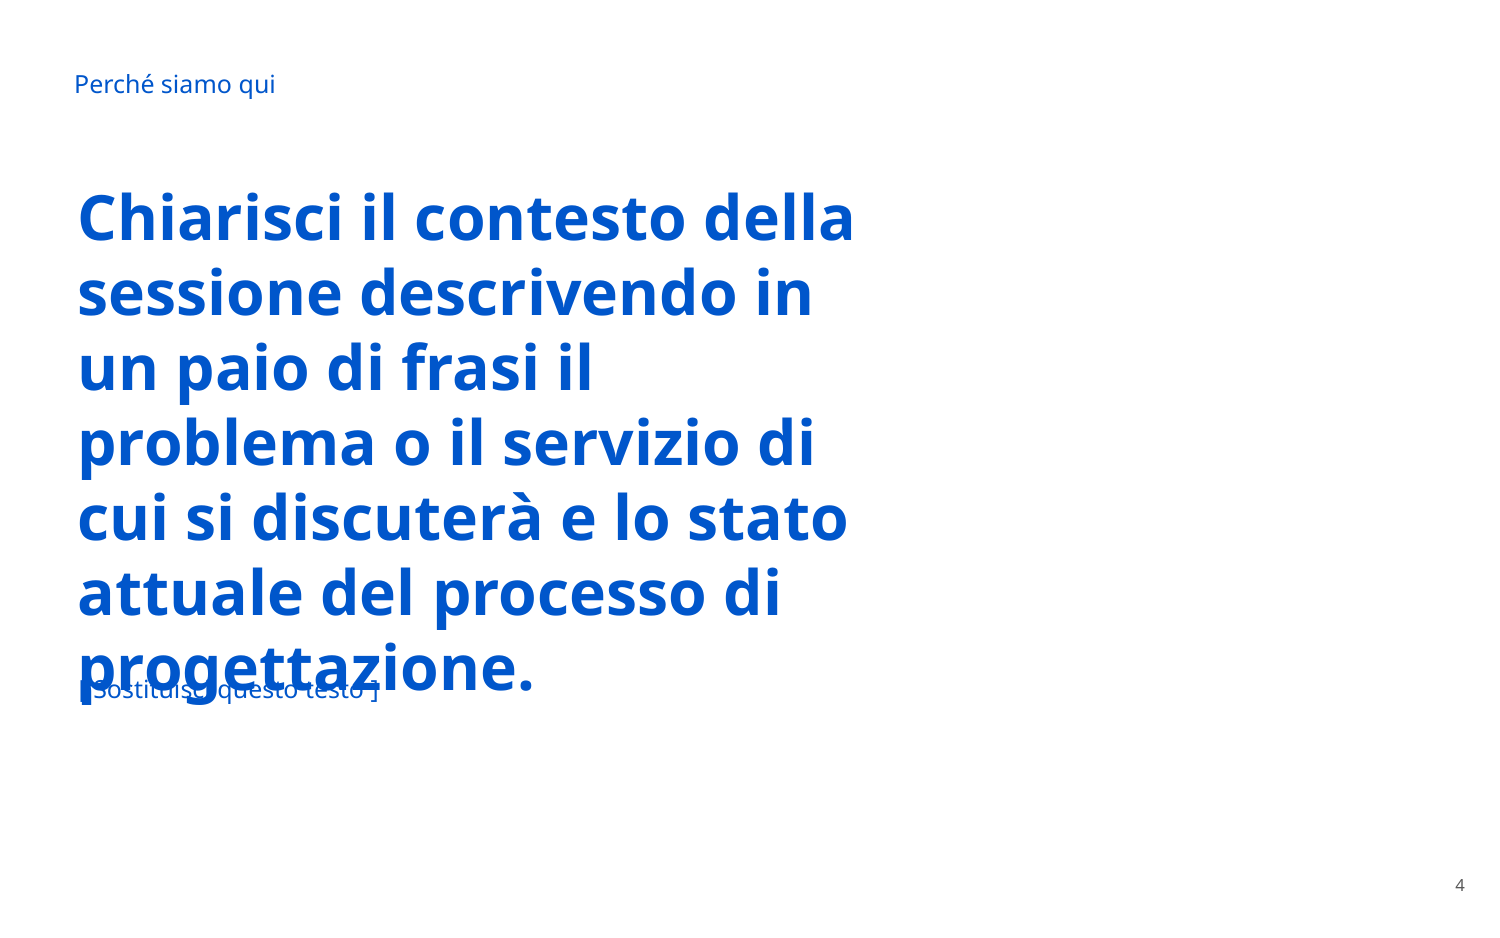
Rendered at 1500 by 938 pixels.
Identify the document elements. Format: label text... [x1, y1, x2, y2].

slide_number <number> [1389, 849, 1480, 922]
text_box [ Sostituisci questo testo ] [63, 663, 701, 715]
text_box Chiarisci il contesto della sessione descrivendo in un paio di frasi il problema o il servizio di cui si discuterà e lo stato attuale del processo di progettazione. [62, 163, 907, 647]
text_box Perché siamo qui [59, 58, 696, 110]
